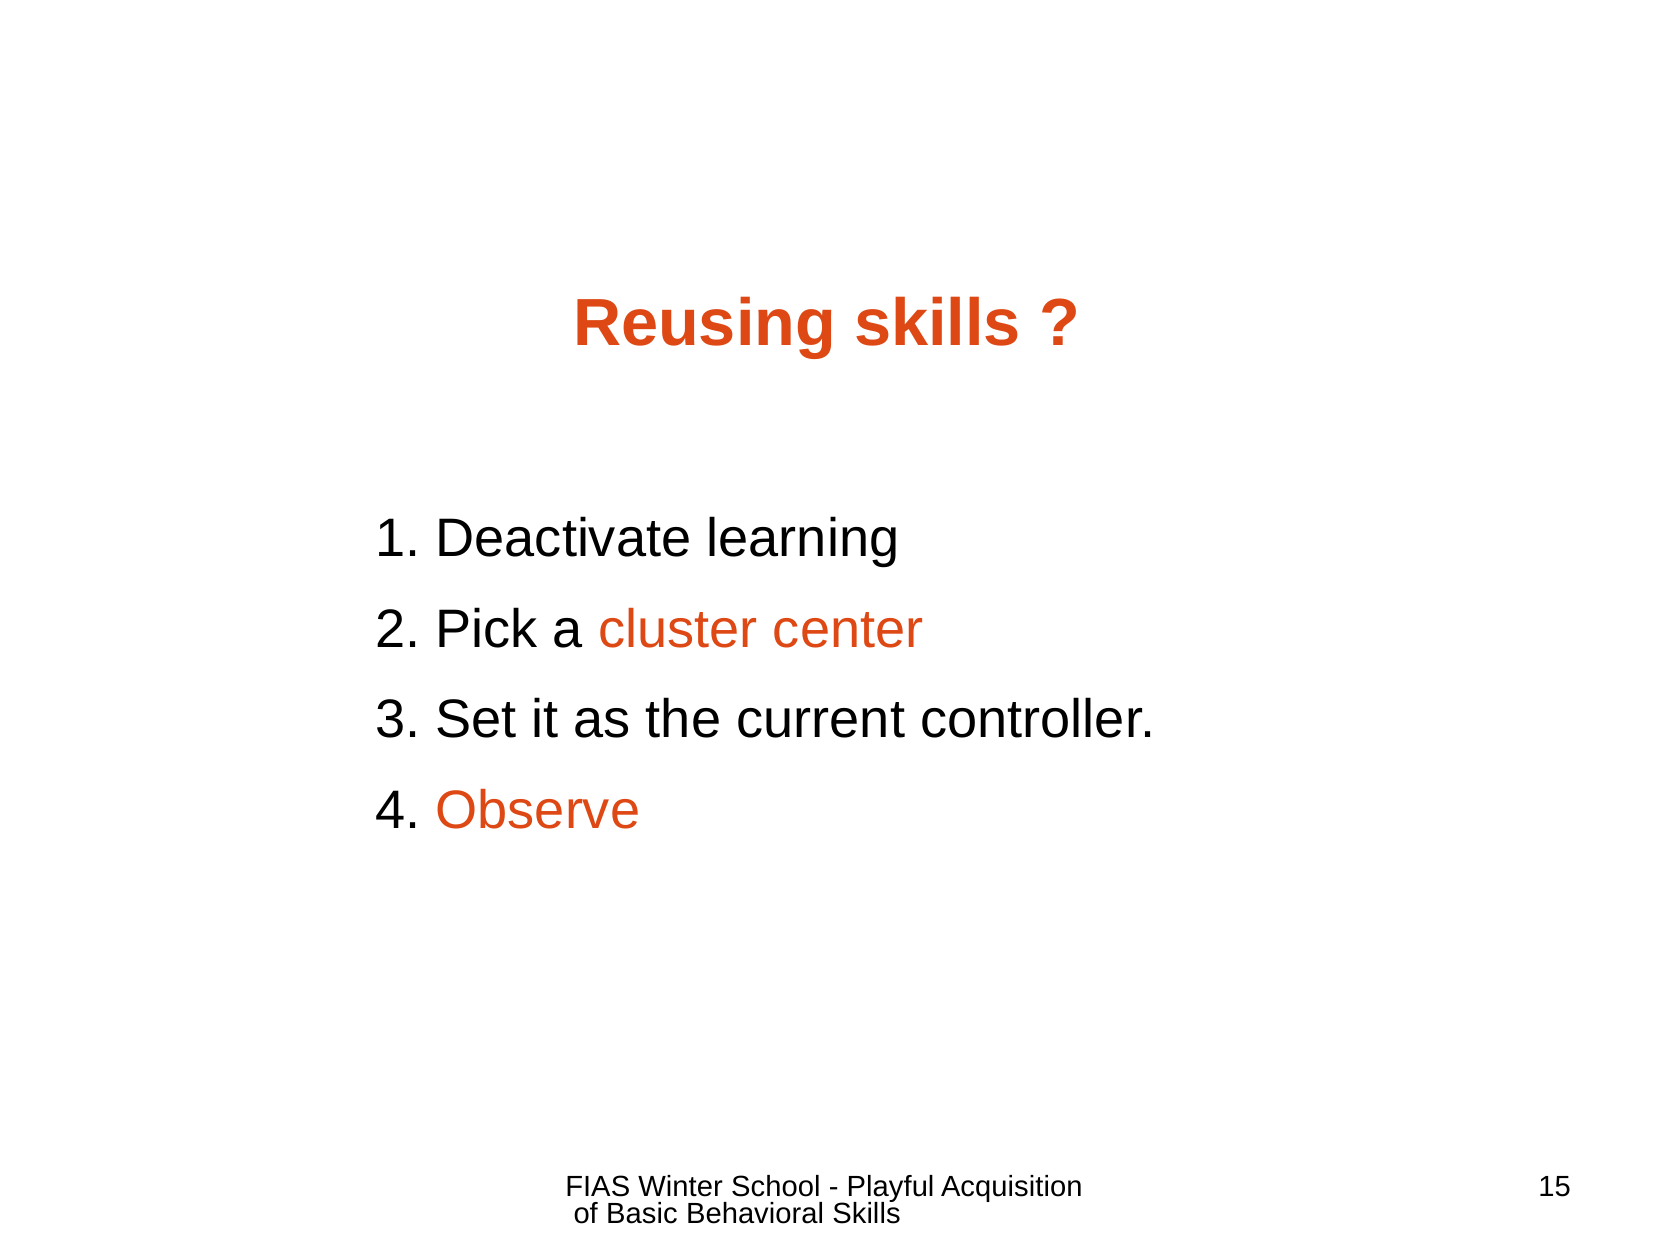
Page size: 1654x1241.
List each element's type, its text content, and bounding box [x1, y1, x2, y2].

text_box 1. Deactivate learning 2. Pick a cluster center 3. Set it as the current controller. 4. Observe [375, 492, 1225, 826]
text_box Reusing skills ? [549, 285, 1105, 361]
